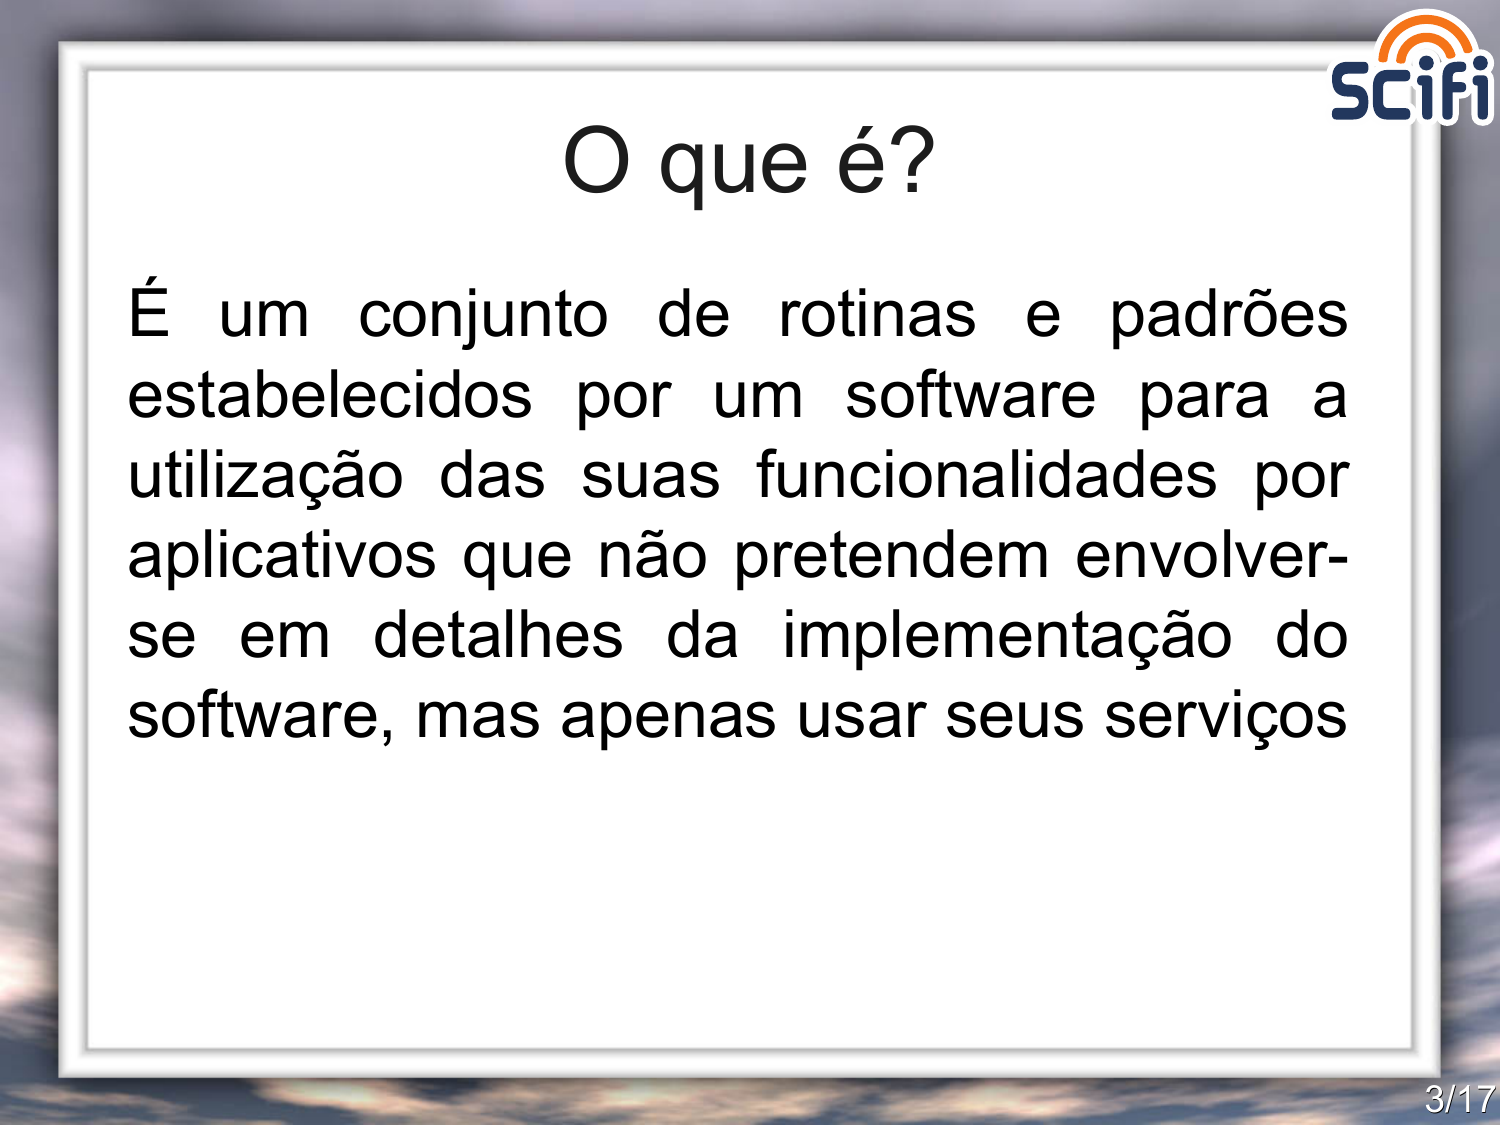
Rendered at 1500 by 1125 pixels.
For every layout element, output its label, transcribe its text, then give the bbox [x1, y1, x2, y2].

picture [0, 0, 1500, 1125]
list É um conjunto de rotinas e padrões estabelecidos por um software para a utilização das suas funcionalidades por aplicativos que não pretendem envolver-se em detalhes da implementação do software, mas apenas usar seus serviços [112, 262, 1401, 1005]
title O que é? [75, 62, 1426, 250]
